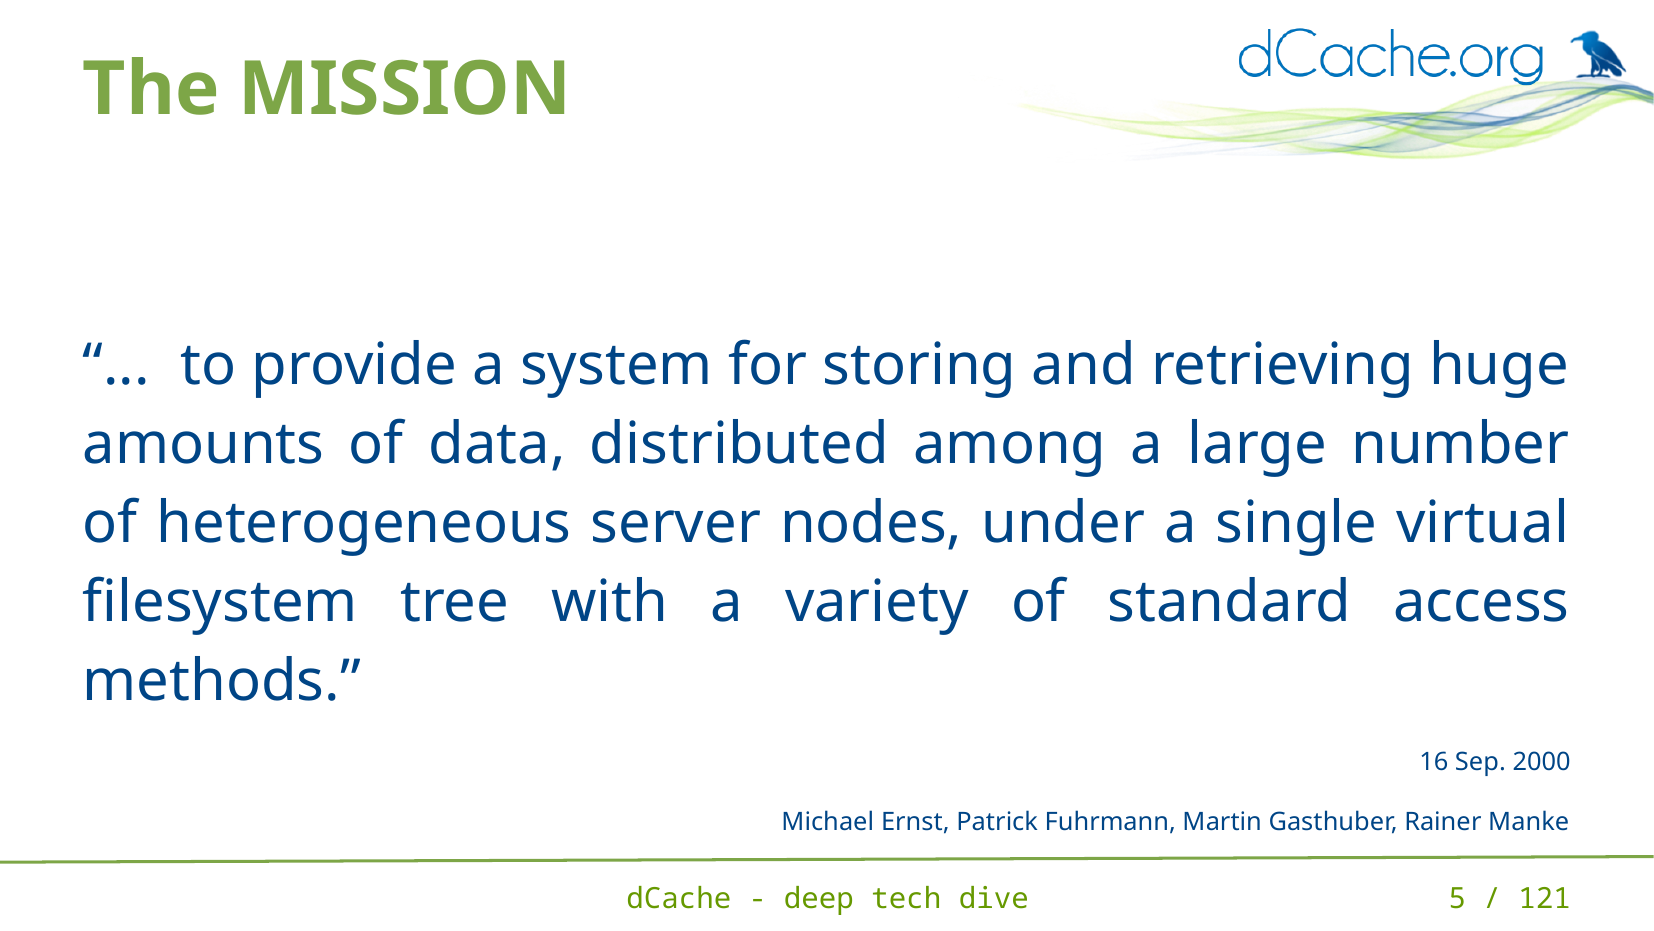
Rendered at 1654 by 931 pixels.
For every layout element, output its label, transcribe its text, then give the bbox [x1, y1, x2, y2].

picture [956, 16, 1654, 169]
list “... to provide a system for storing and retrieving huge amounts of data, distributed among a large number of heterogeneous server nodes, under a single virtual filesystem tree with a variety of standard access methods.” 16 Sep. 2000 Michael Ernst, Patrick Fuhrmann, Martin Gasthuber, Rainer Manke [82, 217, 1571, 839]
title The MISSION [82, 40, 1605, 131]
